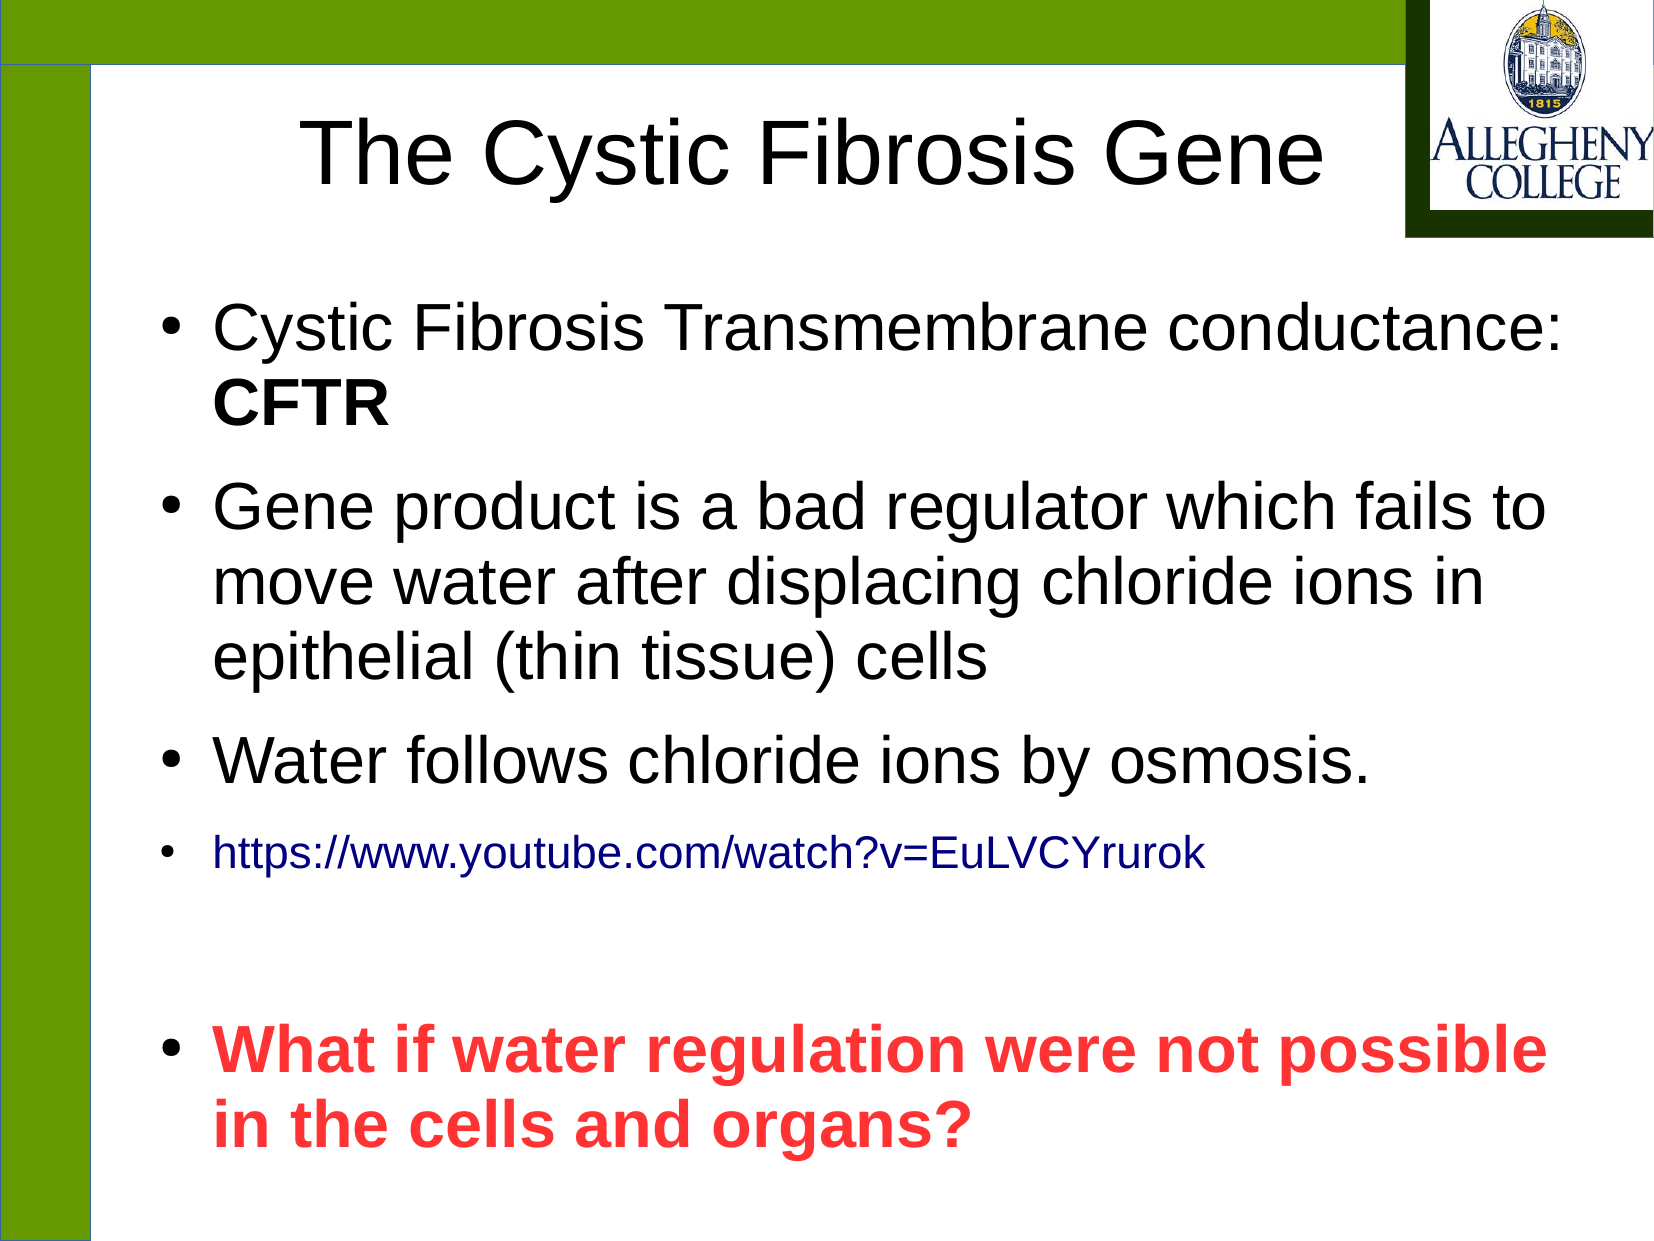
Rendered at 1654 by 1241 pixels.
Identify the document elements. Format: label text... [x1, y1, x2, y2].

title The Cystic Fibrosis Gene [112, 65, 1515, 257]
picture [1430, 0, 1654, 210]
list Cystic Fibrosis Transmembrane conductance: CFTR Gene product is a bad regulator which fails to move water after displacing chloride ions in epithelial (thin tissue) cells Water follows chloride ions by osmosis. https://www.youtube.com/watch?v=EuLVCYrurok What if water regulation were not possible in the cells and organs? [141, 290, 1576, 1186]
text_box [0, 0, 1654, 1241]
